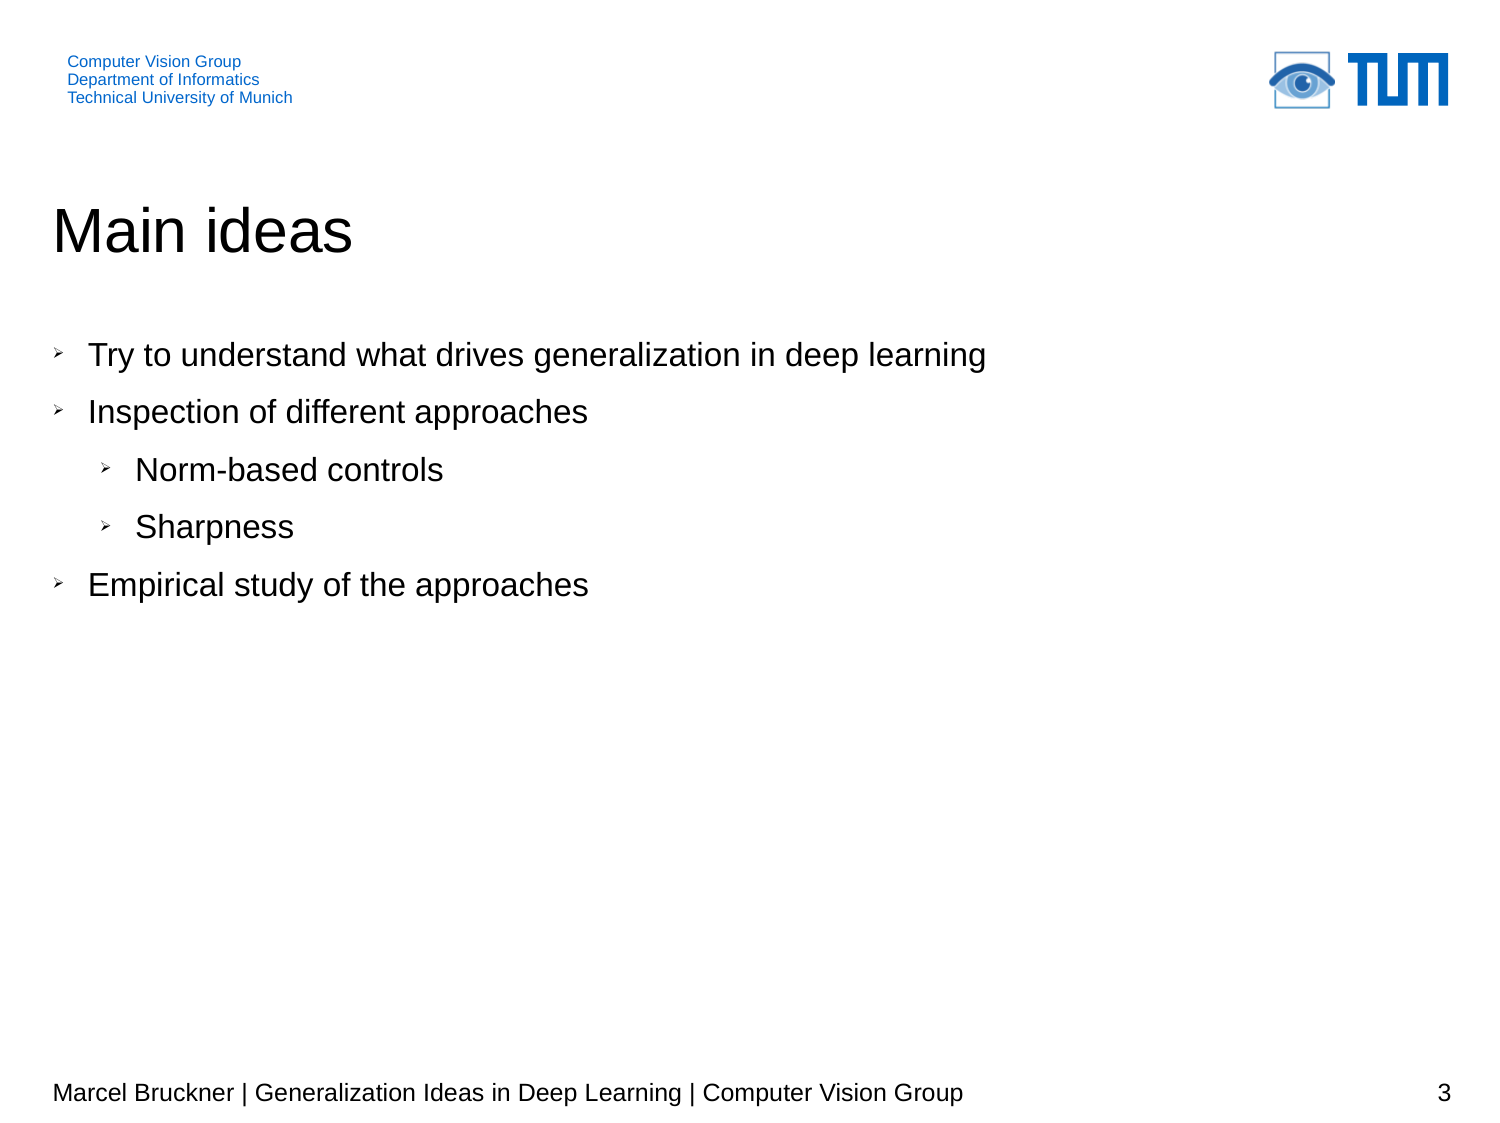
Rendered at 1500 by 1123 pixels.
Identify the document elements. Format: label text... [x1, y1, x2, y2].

title Main ideas [52, 195, 1453, 266]
list Try to understand what drives generalization in deep learning Inspection of different approaches Norm-based controls Sharpness Empirical study of the approaches [52, 330, 1453, 604]
picture [1269, 47, 1335, 113]
